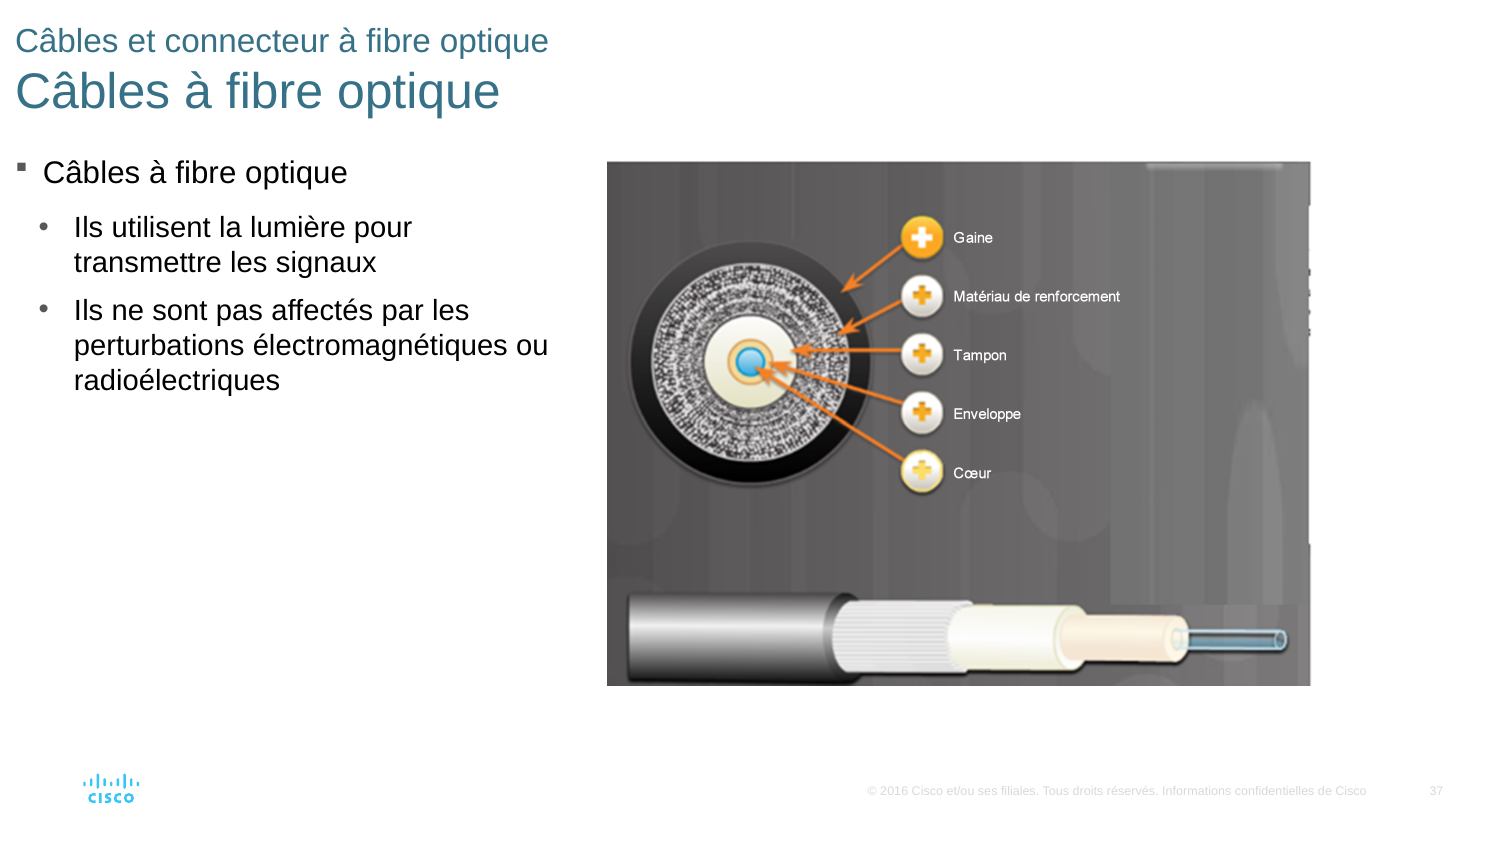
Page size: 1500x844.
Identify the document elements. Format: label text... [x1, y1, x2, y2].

picture [607, 158, 1312, 686]
list Câbles à fibre optique Ils utilisent la lumière pour transmettre les signaux Ils ne sont pas affectés par les perturbations électromagnétiques ou radioélectriques [0, 144, 591, 512]
title Câbles et connecteur à fibre optique Câbles à fibre optique [0, 6, 1500, 131]
